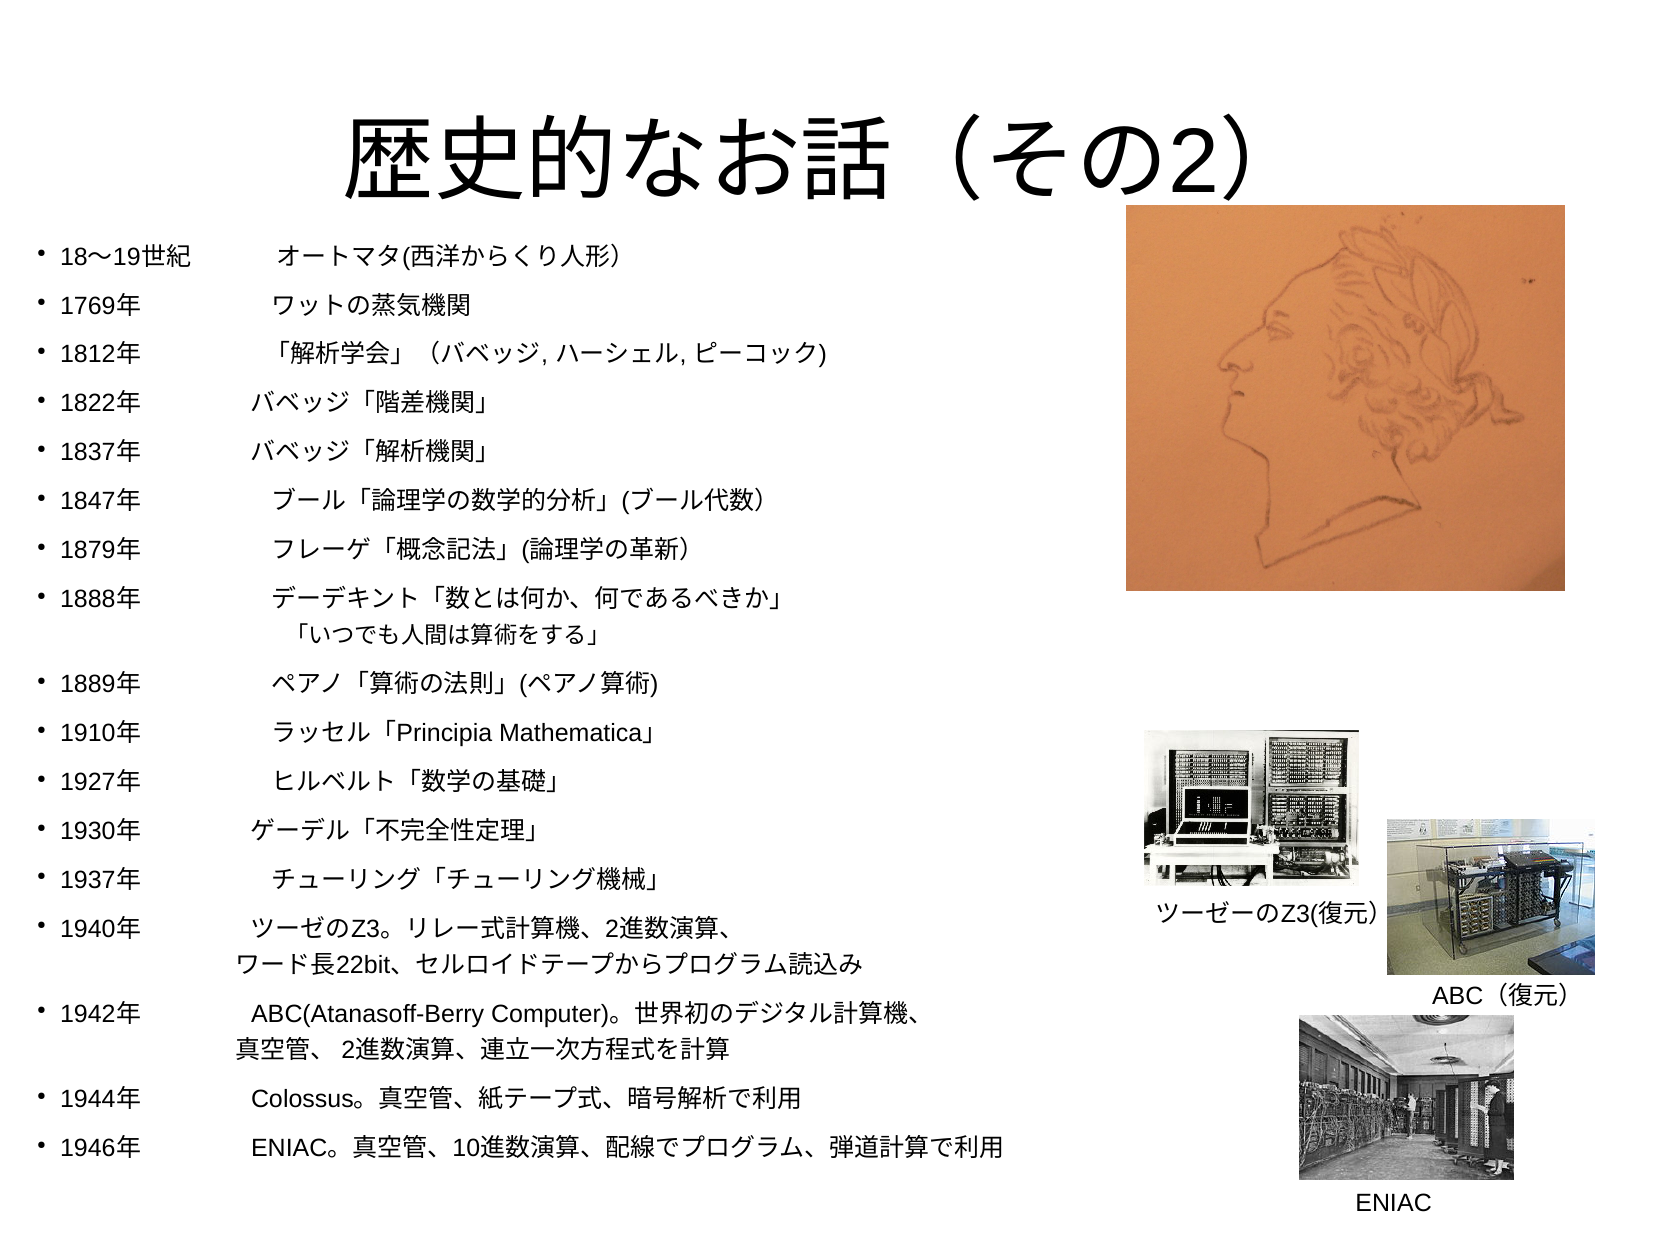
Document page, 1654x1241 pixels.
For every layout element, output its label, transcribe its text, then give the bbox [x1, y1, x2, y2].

text_box ABC（復元） [1417, 968, 1576, 1012]
title 歴史的なお話（その2） [82, 49, 1571, 236]
text_box ツーゼーのZ3(復元） [1141, 885, 1387, 929]
picture [1299, 1015, 1514, 1180]
picture [1126, 205, 1565, 591]
text_box ENIAC [1340, 1181, 1447, 1224]
picture [1387, 819, 1595, 975]
picture [1144, 730, 1359, 885]
list 18～19世紀 オートマタ(西洋からくり人形） 1769年 ワットの蒸気機関 1812年 「解析学会」（バベッジ, ハーシェル, ピーコック) 1822年 バベッジ「階差機関」 1837年 バベッジ「解析機関」 1847年 ブール「論理学の数学的分析」(ブール代数） 1879年 フレーゲ「概念記法」(論理学の革新） 1888年 デーデキント「数とは何か、何であるべきか」 「いつでも人間は算術をする」 1889年 ペアノ「算術の法則」(ペアノ算術) 1910年 ラッセル「Principia Mathematica」 1927年 ヒルベルト「数学の基礎」 1930年 ゲーデル「不完全性定理」 1937年 チューリング「チューリング機械」 1940年 ツーゼのZ3。リレー式計算機、2進数演算、 ワード長22bit、セルロイドテープからプログラム読込み 1942年 ABC(Atanasoff-Berry Computer)。世界初のデジタル計算機、 真空管、 2進数演算、連立一次方程式を計算 1944年 Colossus。真空管、紙テープ式、暗号解析で利用 1946年 ENIAC。真空管、10進数演算、配線でプログラム、弾道計算で利用 [29, 236, 1654, 1168]
